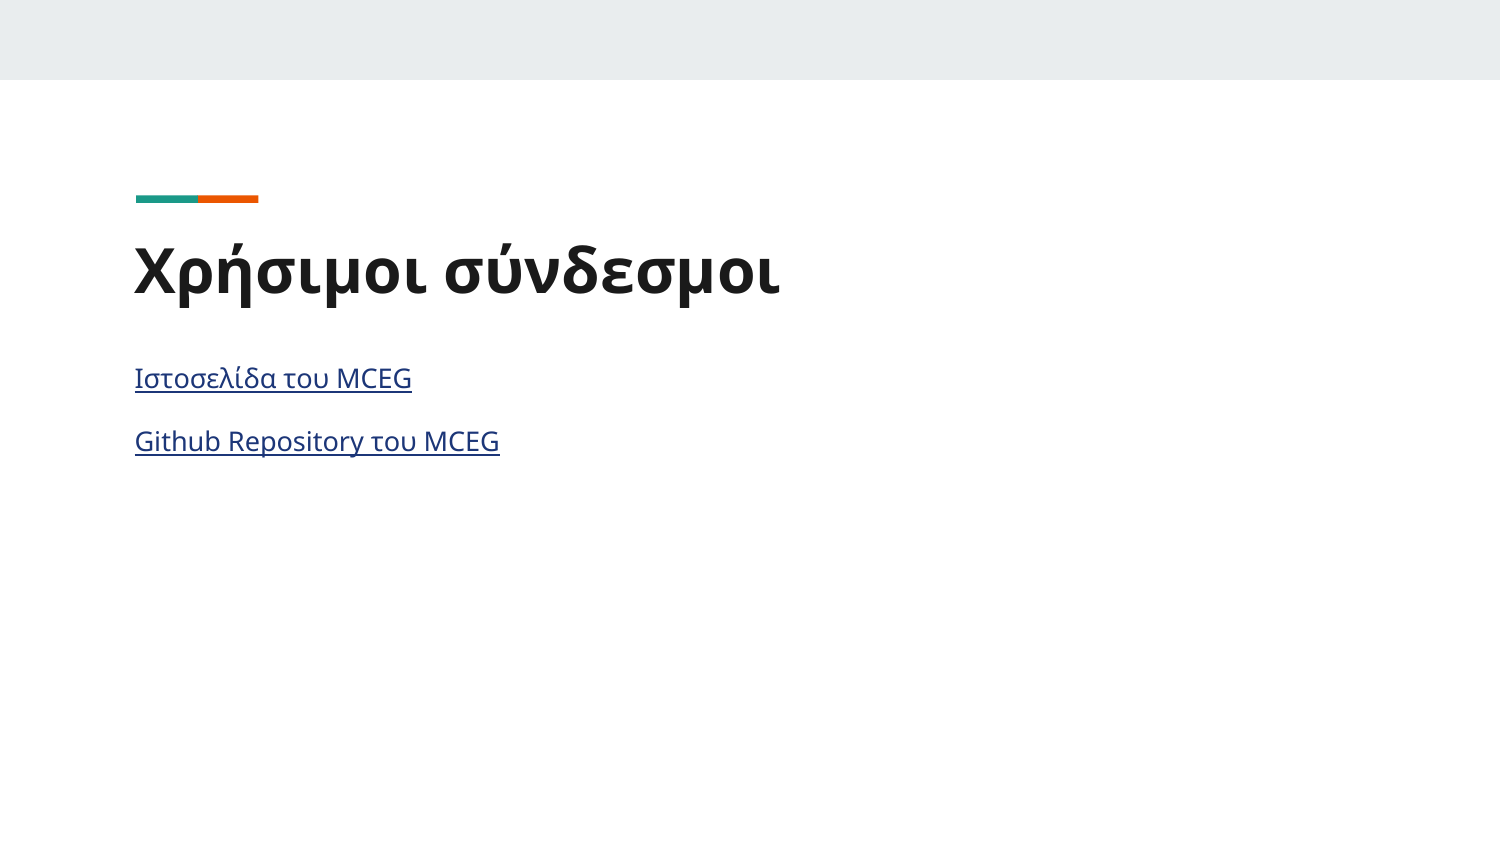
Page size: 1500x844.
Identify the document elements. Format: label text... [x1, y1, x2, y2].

title Χρήσιμοι σύνδεσμοι [119, 216, 1381, 305]
list Ιστοσελίδα του MCEG Github Repository του MCEG [119, 341, 1381, 712]
